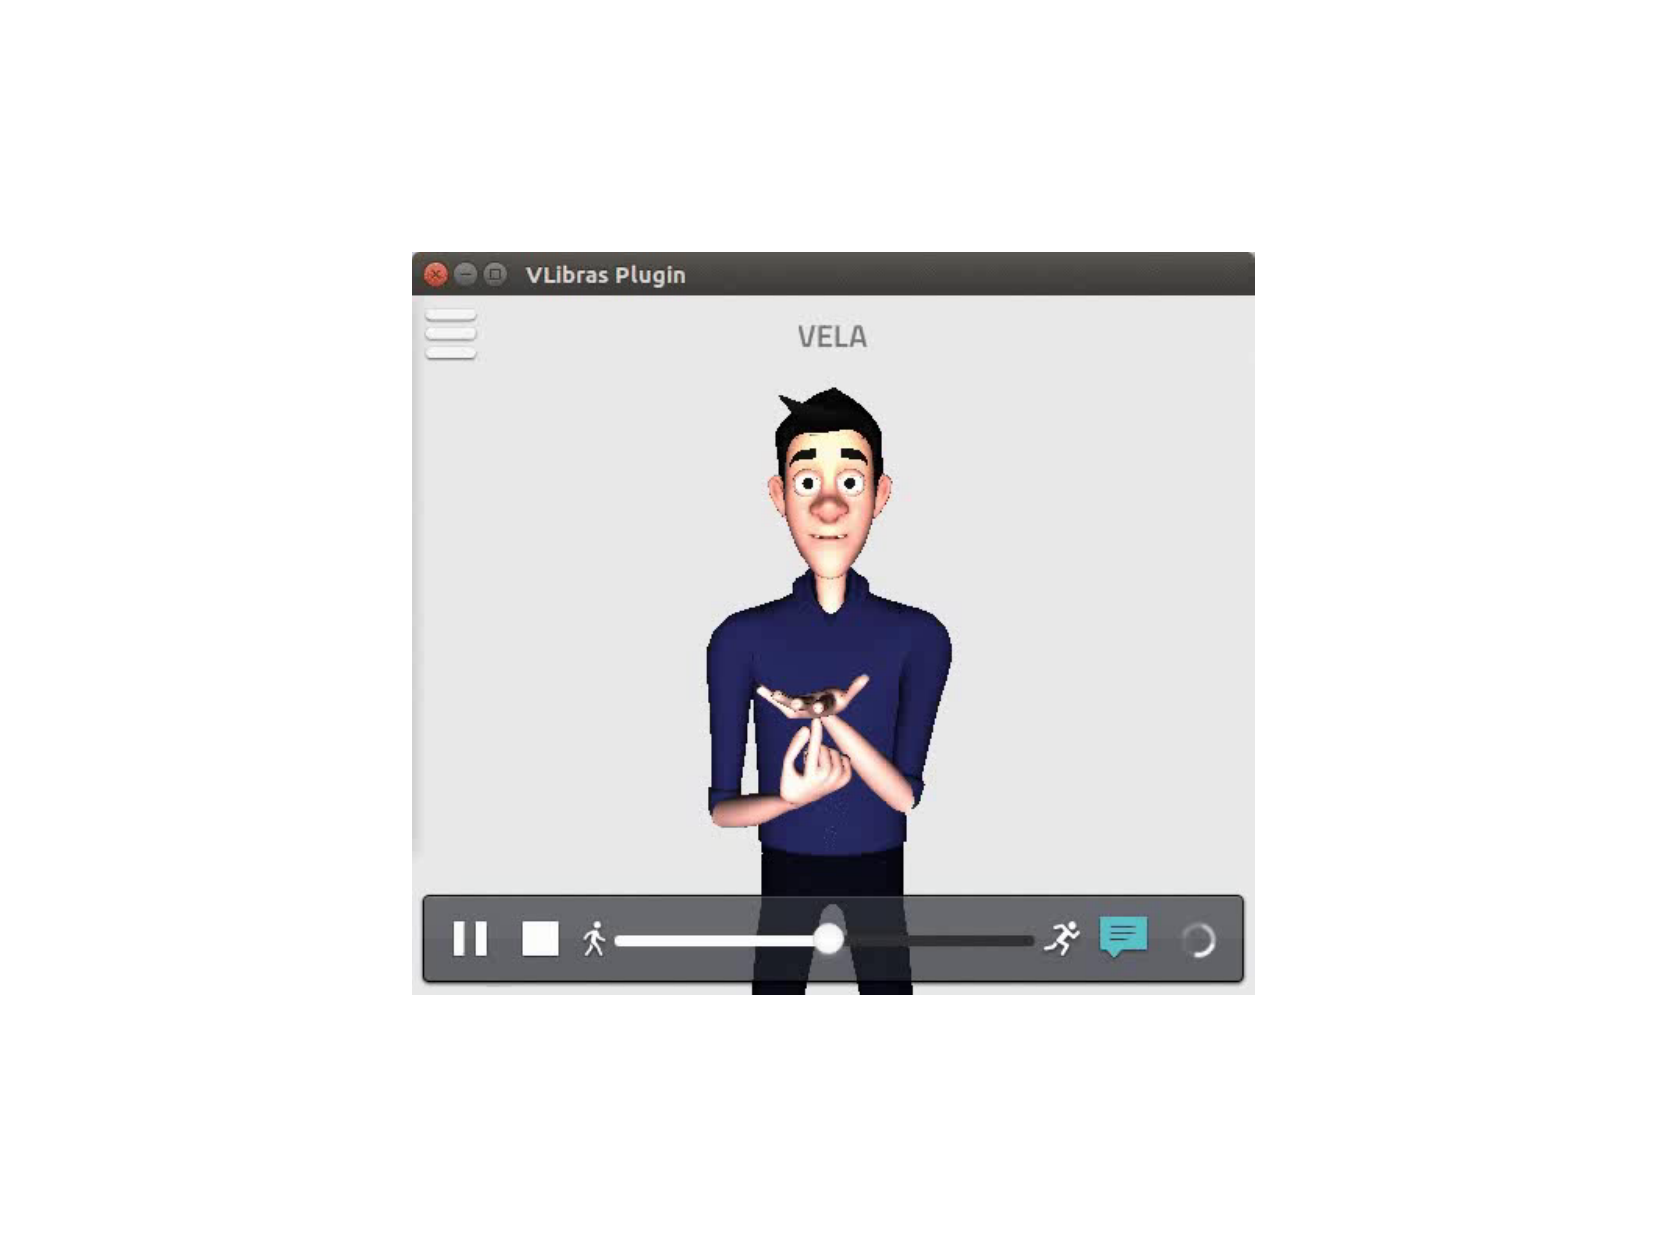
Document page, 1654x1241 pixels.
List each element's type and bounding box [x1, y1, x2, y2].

text_box [411, 251, 1256, 996]
